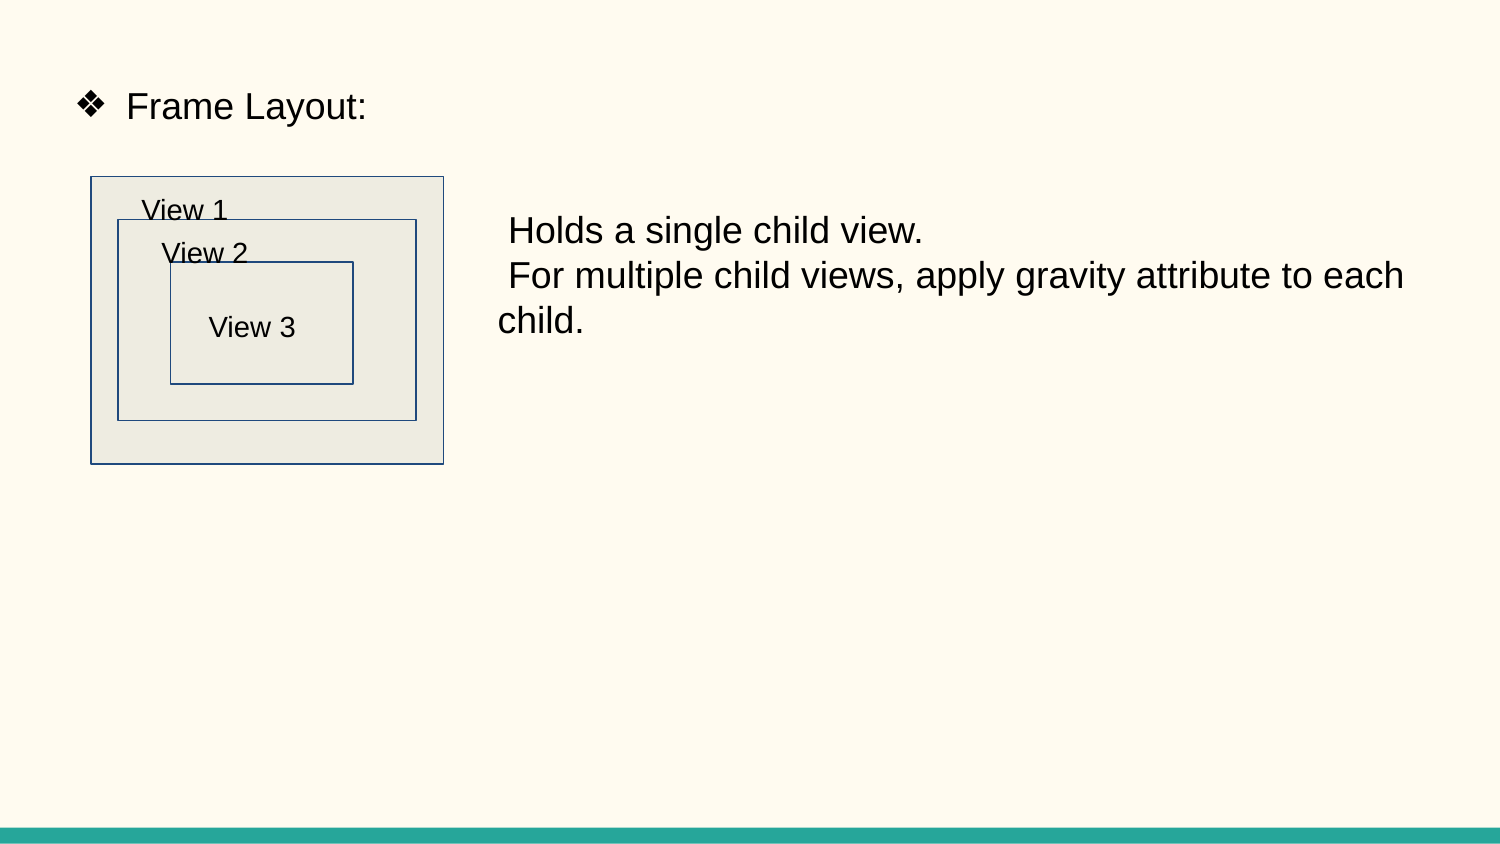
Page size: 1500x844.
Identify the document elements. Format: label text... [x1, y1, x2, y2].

text_box [90, 176, 444, 464]
text_box [153, 210, 162, 219]
text_box View 2 [146, 219, 283, 253]
text_box View 3 [193, 293, 330, 328]
list Frame Layout: [51, 81, 1449, 750]
text_box View 1 [126, 176, 284, 210]
text_box Holds a single child view. For multiple child views, apply gravity attribute to each child. [482, 190, 1449, 421]
text_box [190, 210, 195, 219]
text_box [170, 210, 186, 219]
text_box [199, 210, 219, 219]
